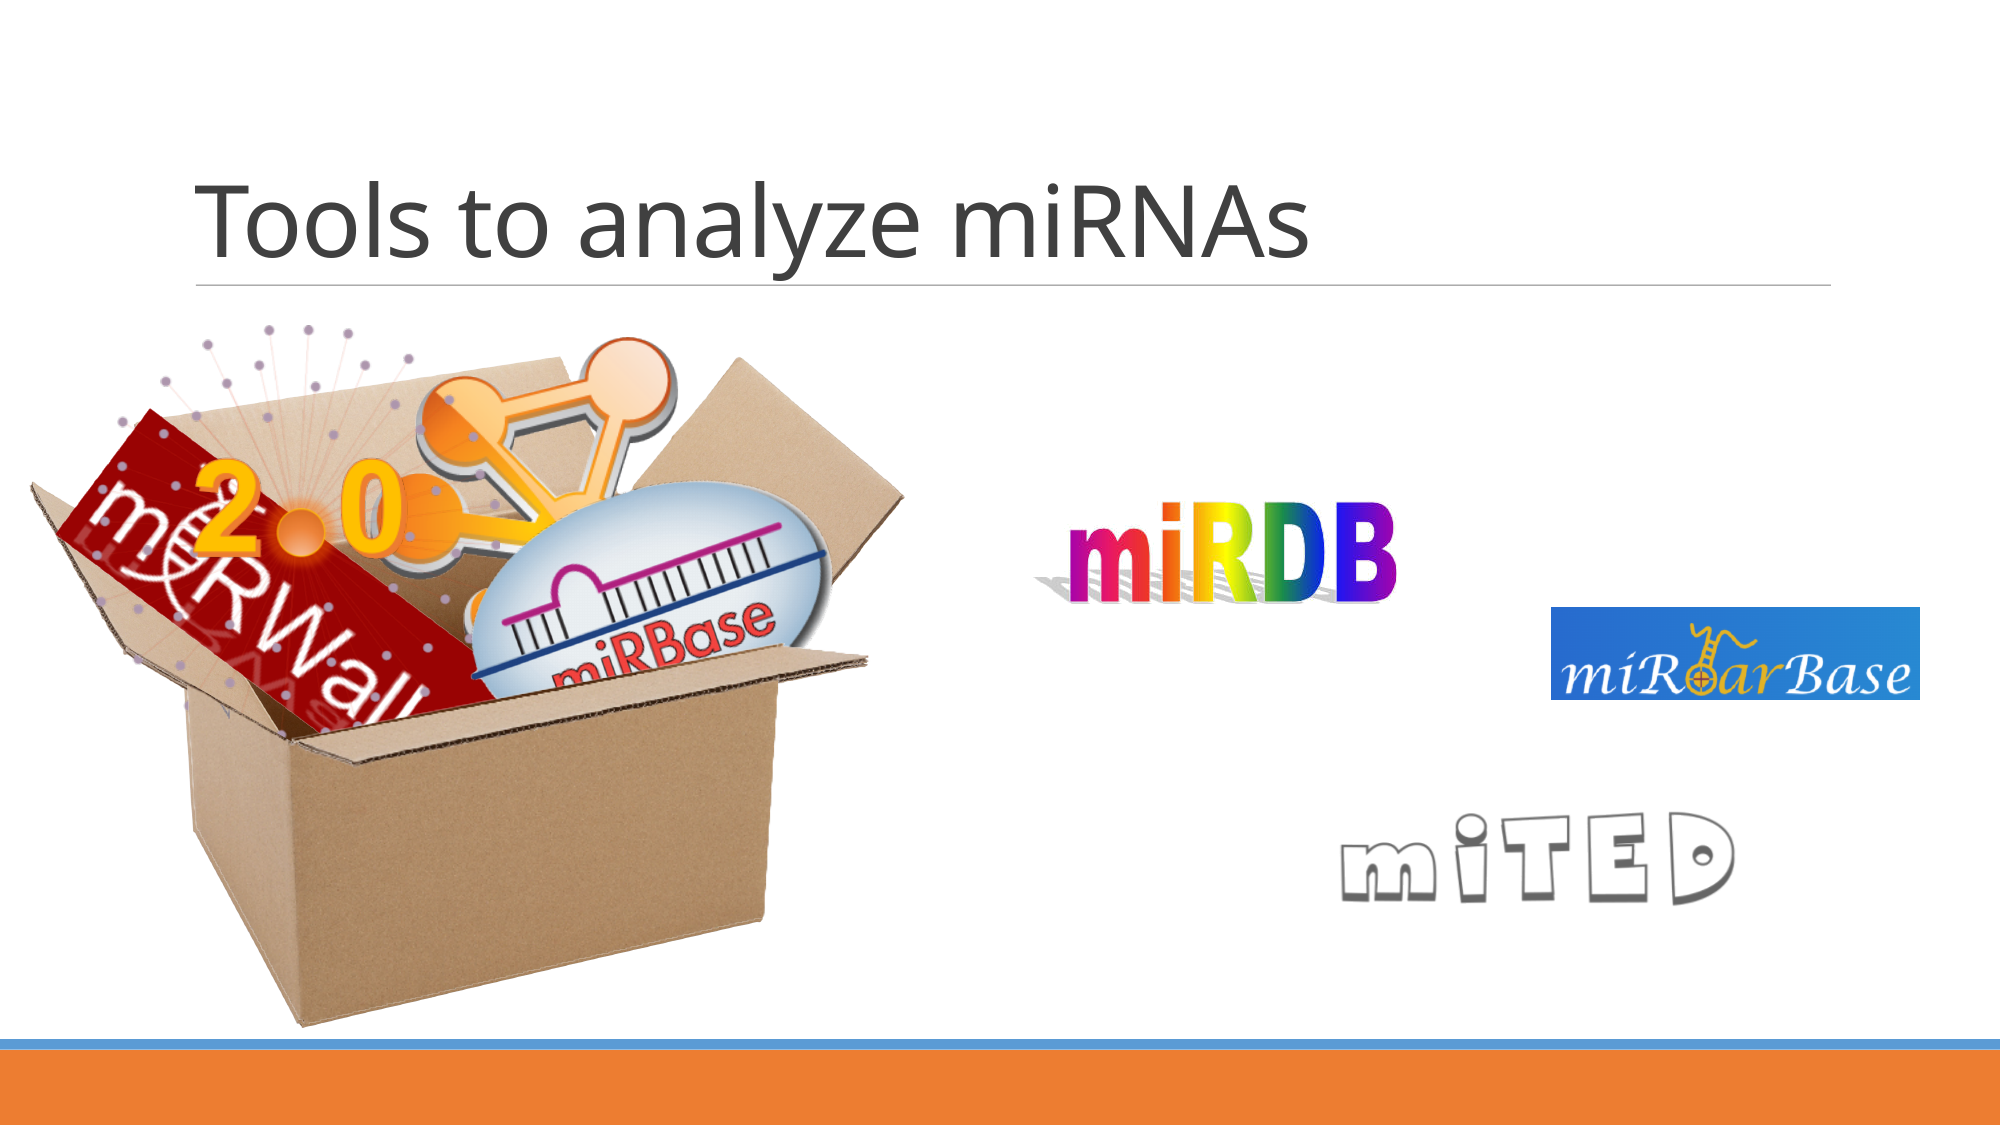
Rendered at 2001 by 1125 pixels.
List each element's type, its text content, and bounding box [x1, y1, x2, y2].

picture [1551, 607, 1920, 700]
picture [29, 324, 905, 1028]
title Tools to analyze miRNAs [180, 47, 1830, 285]
text_box [32, 477, 882, 1024]
picture [1320, 797, 1743, 925]
picture [1033, 501, 1397, 604]
